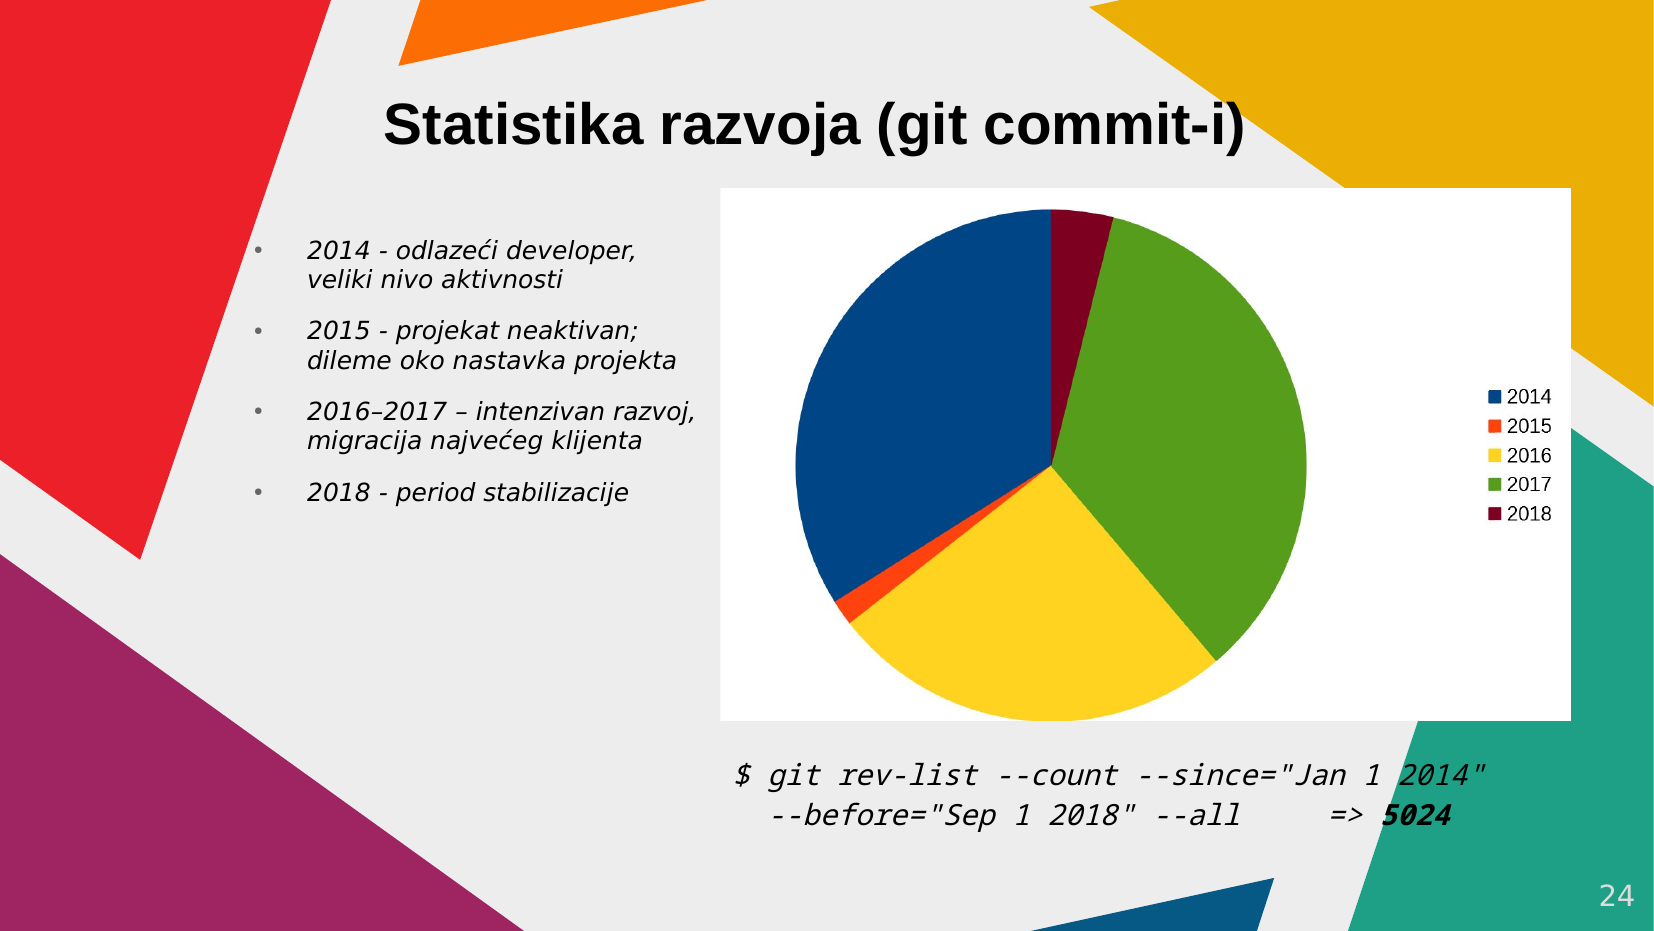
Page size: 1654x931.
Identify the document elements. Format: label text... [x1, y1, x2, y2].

list 2014 - odlazeći developer, veliki nivo aktivnosti 2015 - projekat neaktivan; dileme oko nastavka projekta 2016–2017 – intenzivan razvoj, migracija najvećeg klijenta 2018 - period stabilizacije [236, 236, 1548, 922]
list $ git rev-list --count --since="Jan 1 2014" --before="Sep 1 2018" --all => 5024 [732, 754, 1583, 851]
picture [720, 188, 1571, 721]
title Statistika razvoja (git commit-i) [259, 48, 1372, 201]
